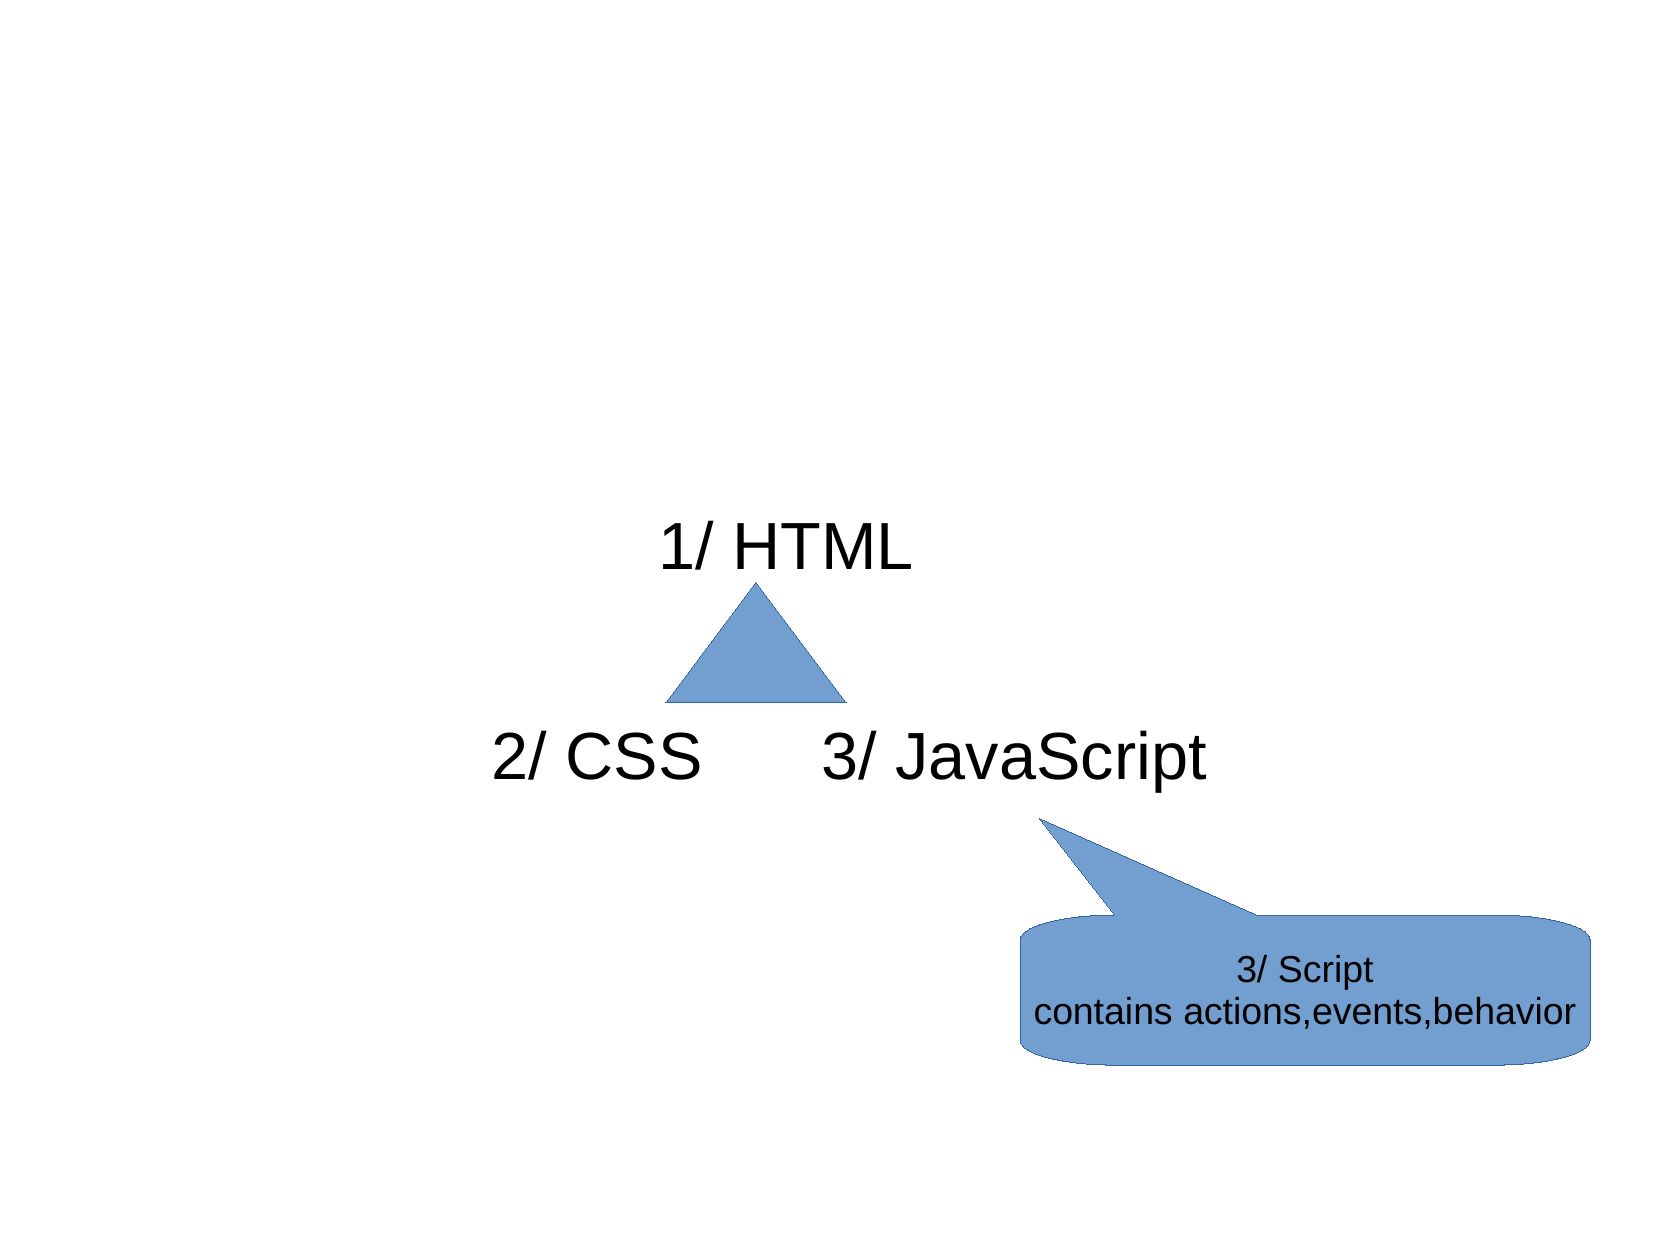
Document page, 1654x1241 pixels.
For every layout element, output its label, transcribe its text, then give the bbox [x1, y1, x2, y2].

text_box 3/ Script contains actions,events,behavior [1020, 818, 1591, 1066]
text_box 2/ CSS [476, 711, 732, 876]
text_box [665, 582, 847, 703]
text_box 3/ JavaScript [806, 711, 1227, 876]
text_box 1/ HTML [643, 501, 942, 666]
